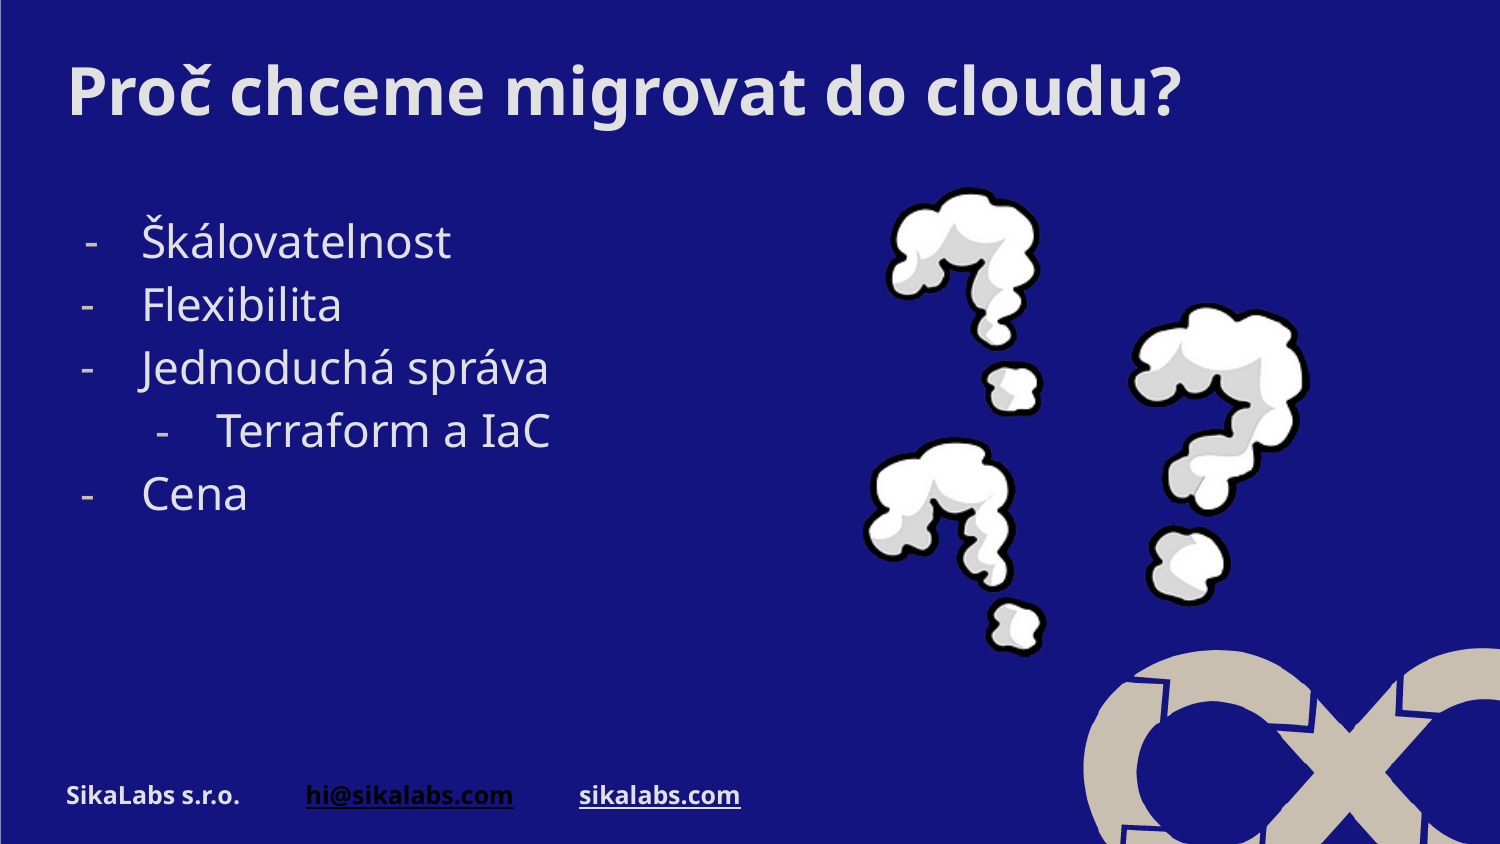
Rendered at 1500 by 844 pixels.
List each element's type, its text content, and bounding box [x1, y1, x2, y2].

title Proč chceme migrovat do cloudu? [51, 33, 1449, 128]
picture [0, 0, 1500, 844]
list Škálovatelnost Flexibilita Jednoduchá správa Terraform a IaC Cena [51, 189, 978, 750]
